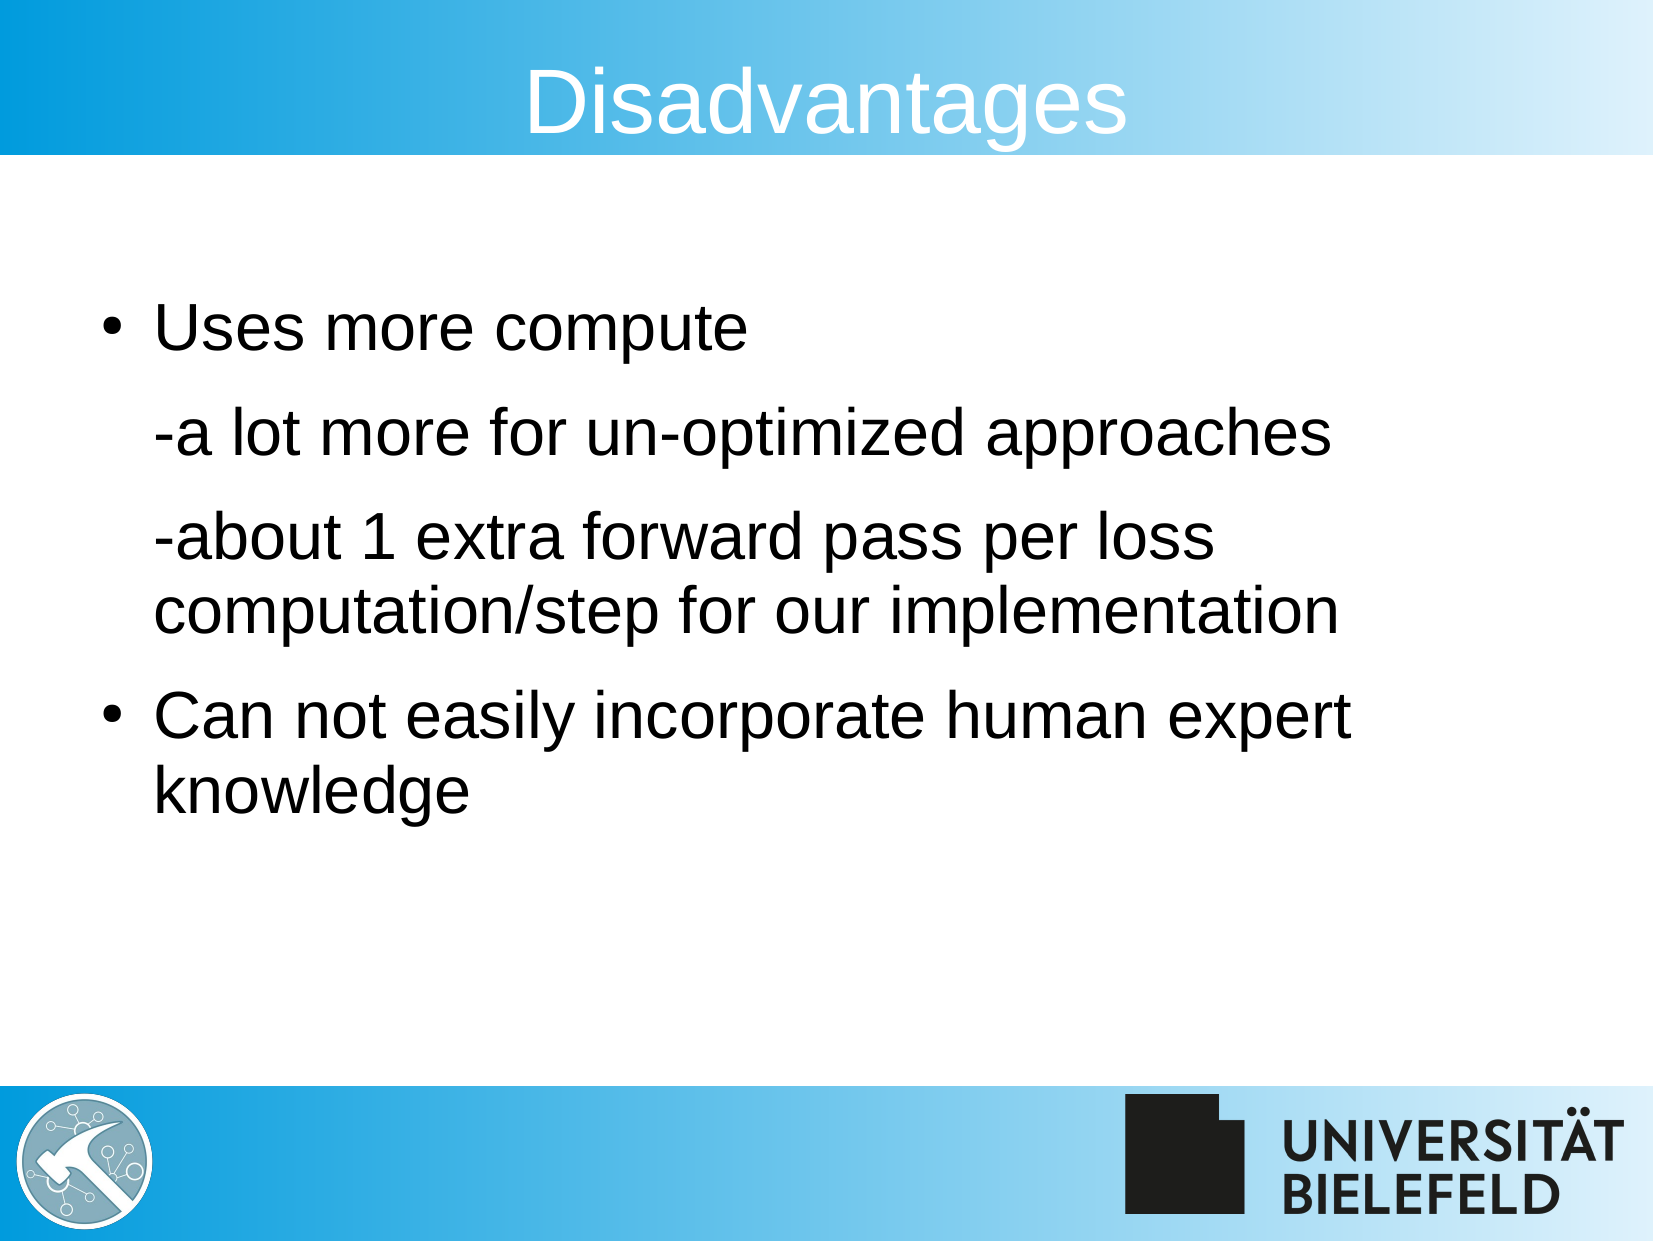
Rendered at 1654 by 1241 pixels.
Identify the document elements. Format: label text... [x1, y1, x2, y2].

list Uses more compute -a lot more for un-optimized approaches -about 1 extra forward pass per loss computation/step for our implementation Can not easily incorporate human expert knowledge [82, 290, 1571, 1010]
picture [1125, 1094, 1624, 1214]
title Disadvantages [82, 49, 1571, 155]
picture [17, 1086, 153, 1241]
